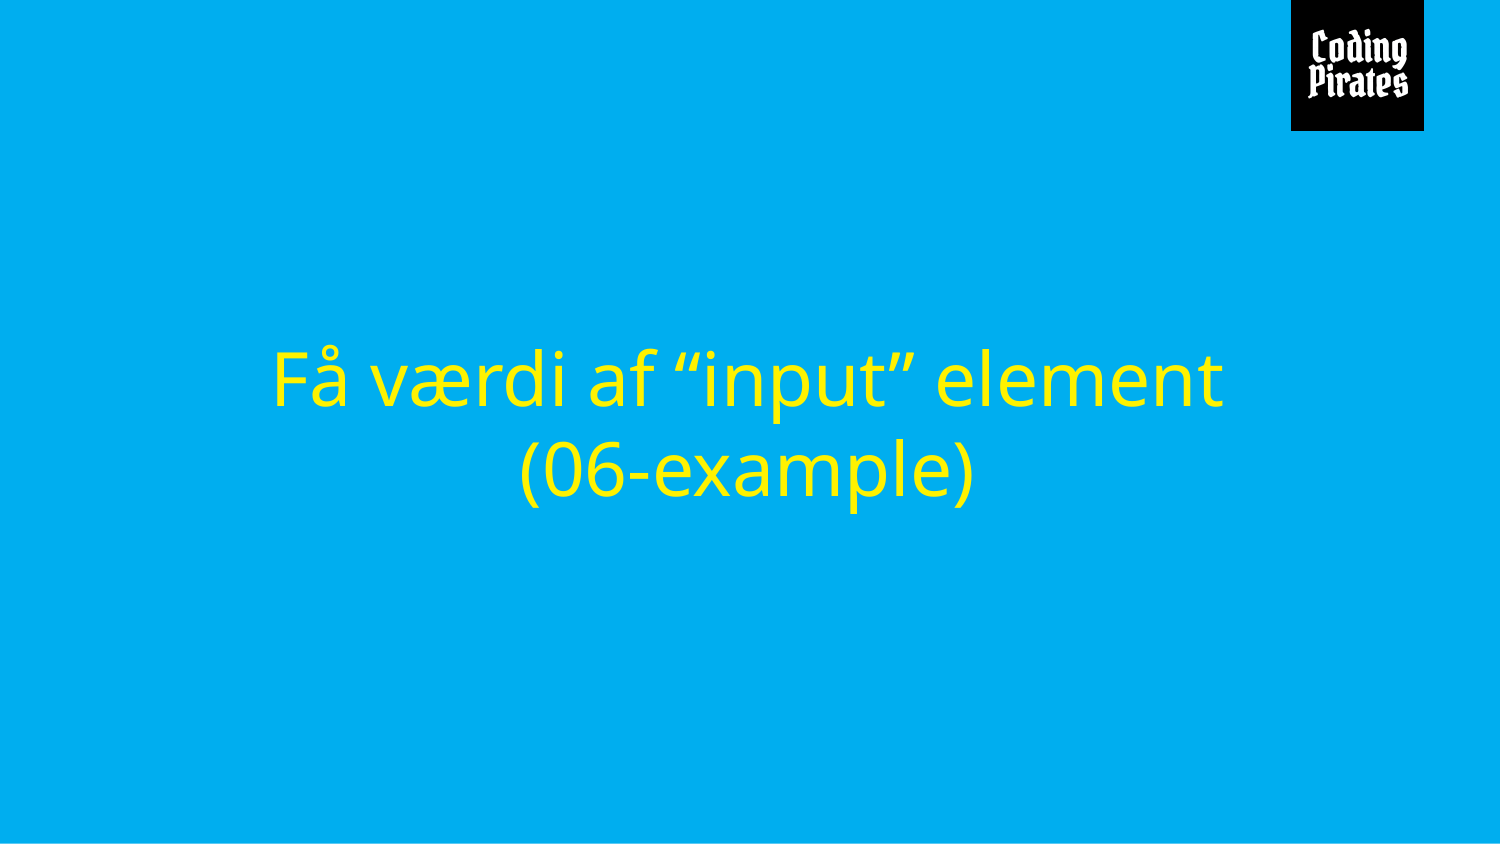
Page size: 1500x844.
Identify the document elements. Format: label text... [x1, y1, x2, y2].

title Få værdi af “input” element (06-example) [5, 352, 1490, 491]
picture [1292, 0, 1423, 130]
